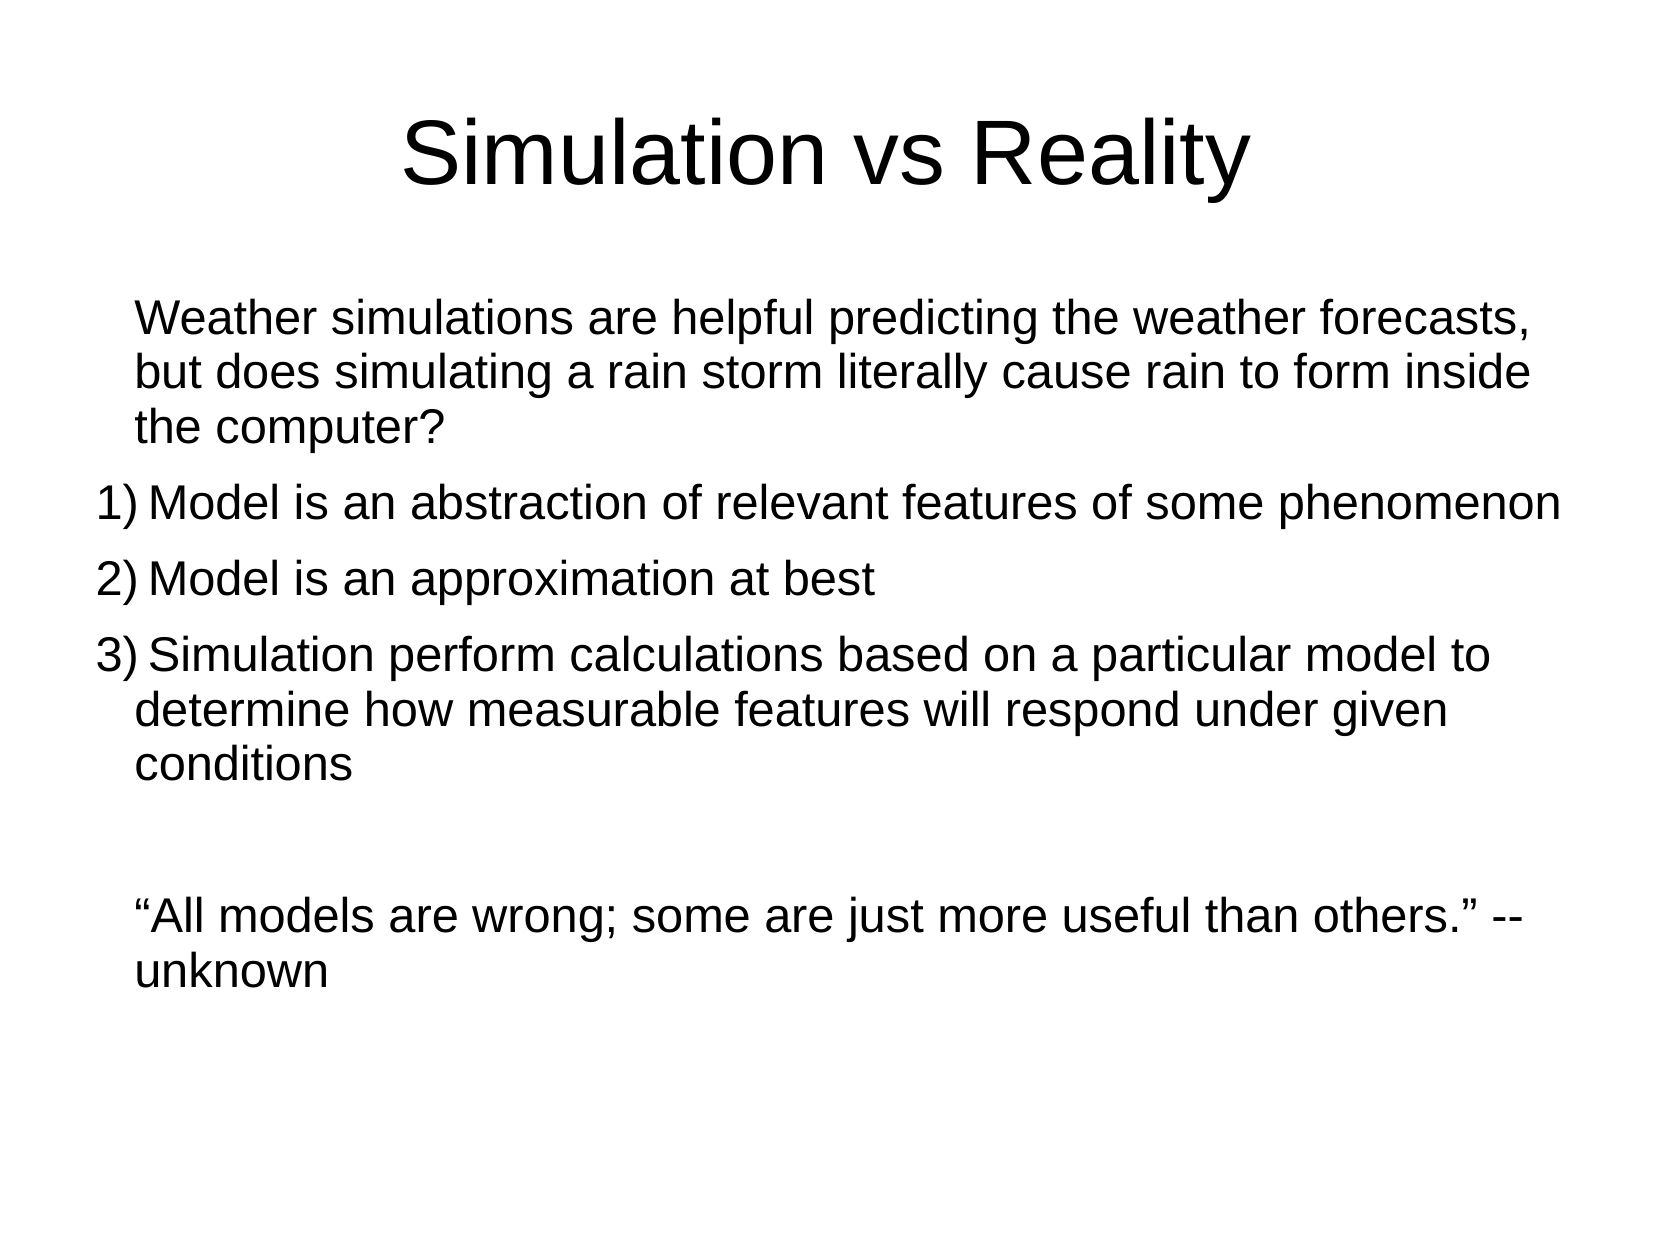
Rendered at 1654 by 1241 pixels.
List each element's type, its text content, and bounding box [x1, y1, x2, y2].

list Weather simulations are helpful predicting the weather forecasts, but does simulating a rain storm literally cause rain to form inside the computer? Model is an abstraction of relevant features of some phenomenon Model is an approximation at best Simulation perform calculations based on a particular model to determine how measurable features will respond under given conditions “All models are wrong; some are just more useful than others.” --unknown [82, 290, 1571, 1010]
title Simulation vs Reality [82, 49, 1571, 257]
